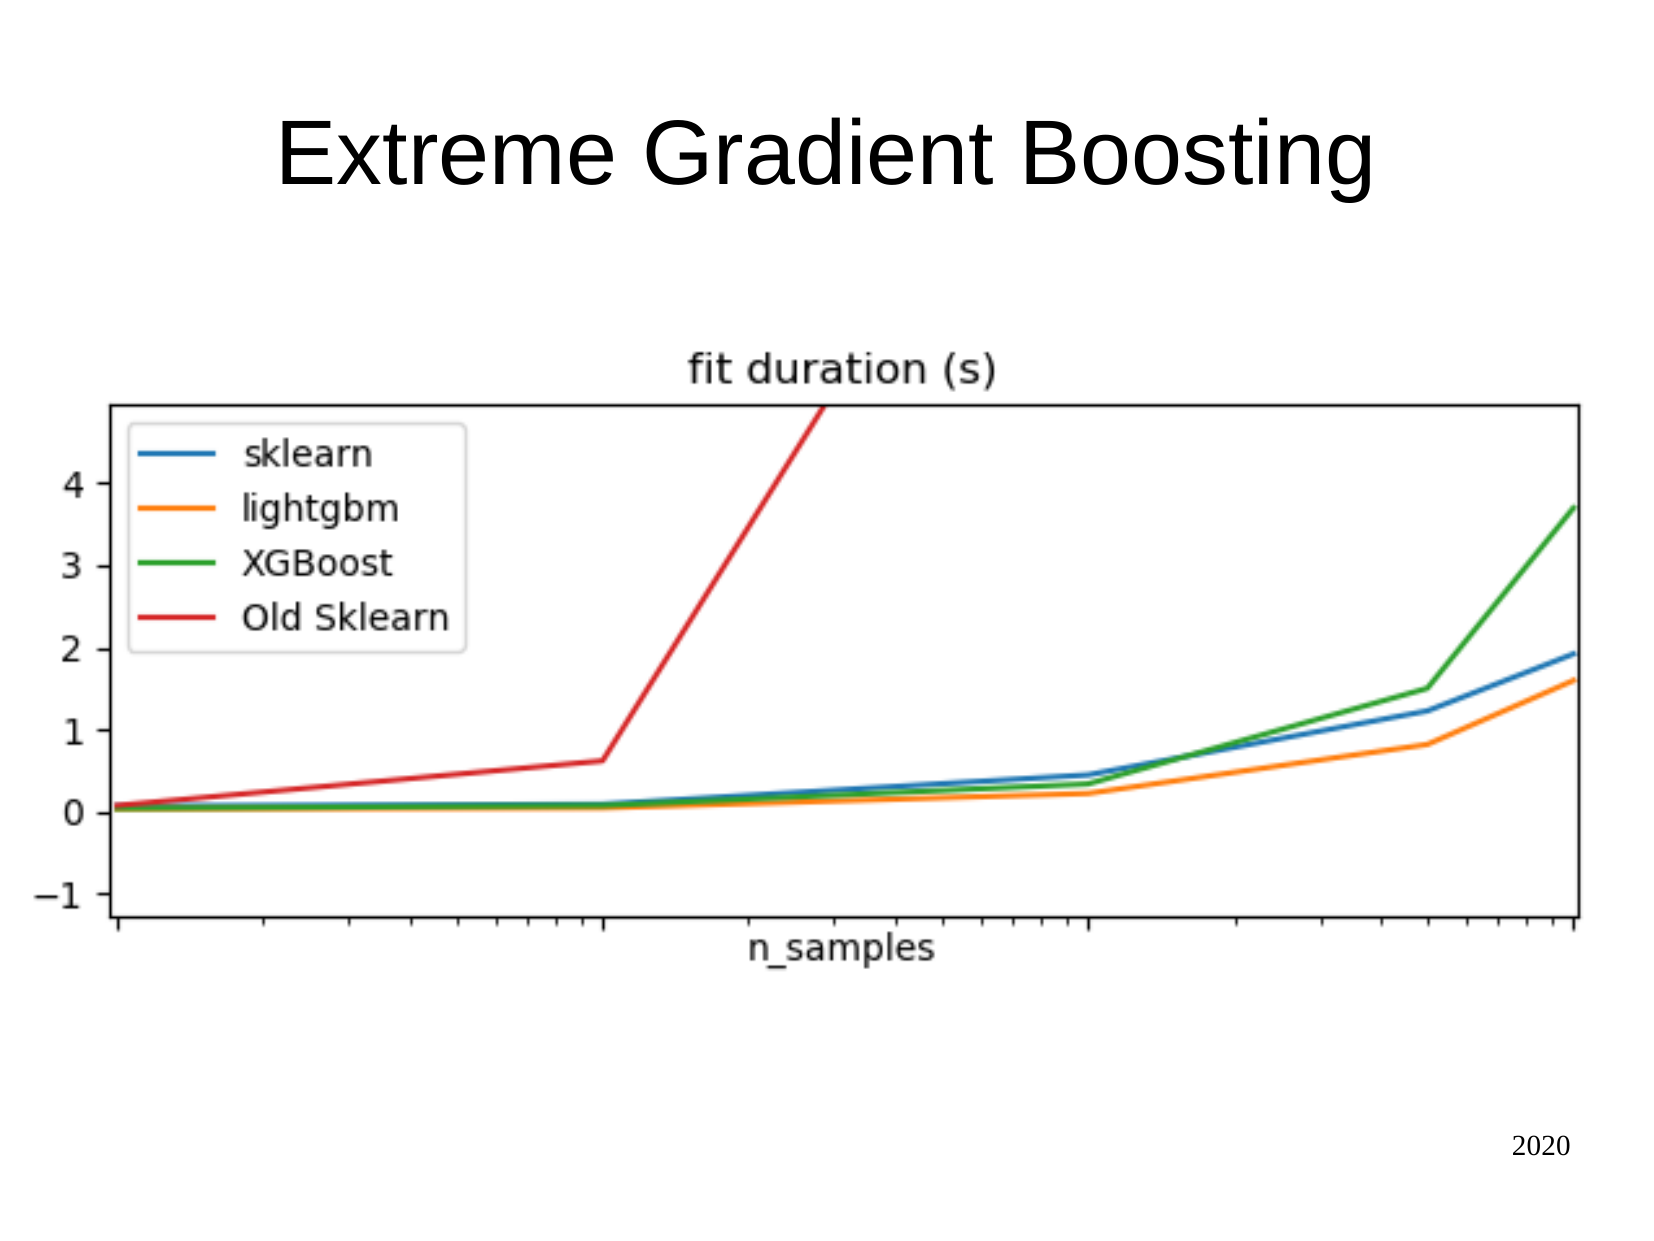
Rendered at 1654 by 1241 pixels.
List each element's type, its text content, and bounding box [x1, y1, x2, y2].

picture [14, 314, 1621, 995]
title Extreme Gradient Boosting [82, 49, 1571, 257]
